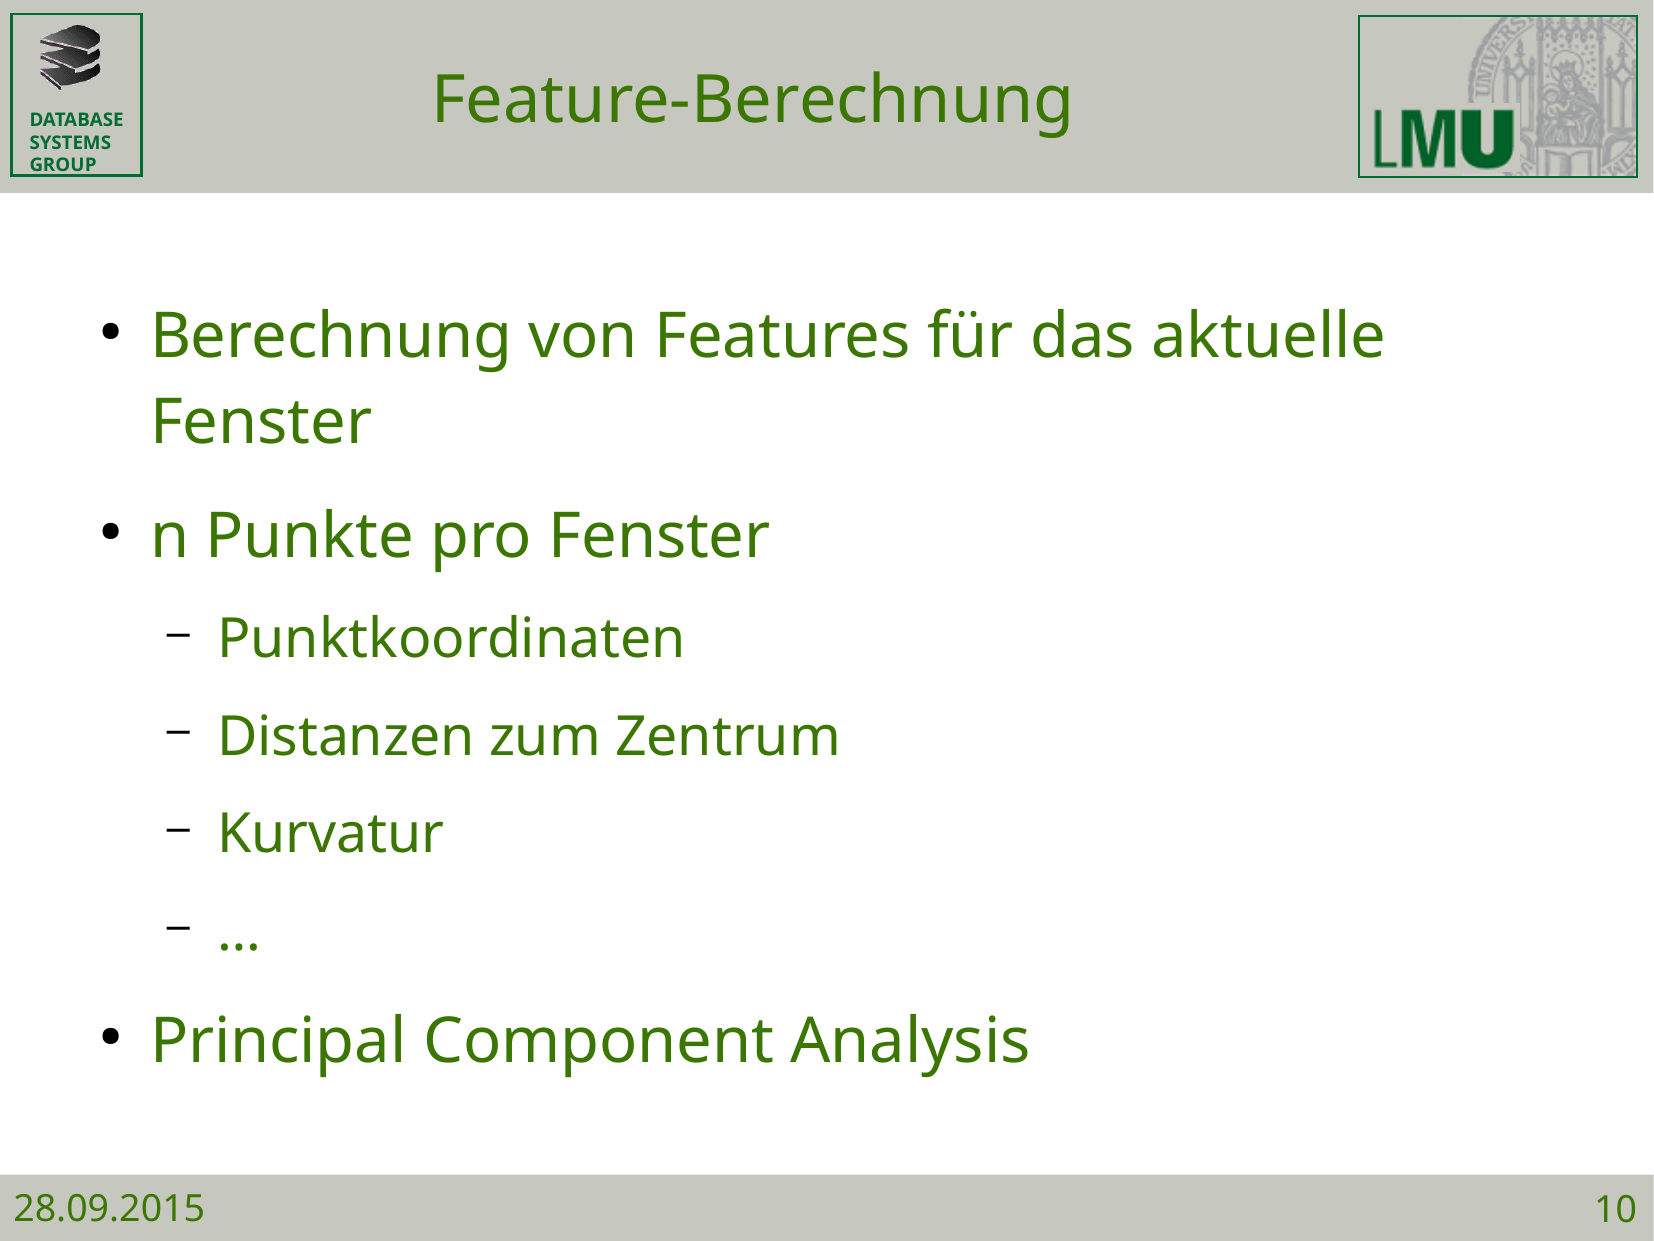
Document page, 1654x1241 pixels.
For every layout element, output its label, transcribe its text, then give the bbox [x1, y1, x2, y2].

list Berechnung von Features für das aktuelle Fenster n Punkte pro Fenster Punktkoordinaten Distanzen zum Zentrum Kurvatur … Principal Component Analysis [82, 290, 1571, 1087]
picture [1369, 17, 1636, 176]
picture [36, 21, 104, 94]
title Feature-Berechnung [183, 17, 1323, 177]
